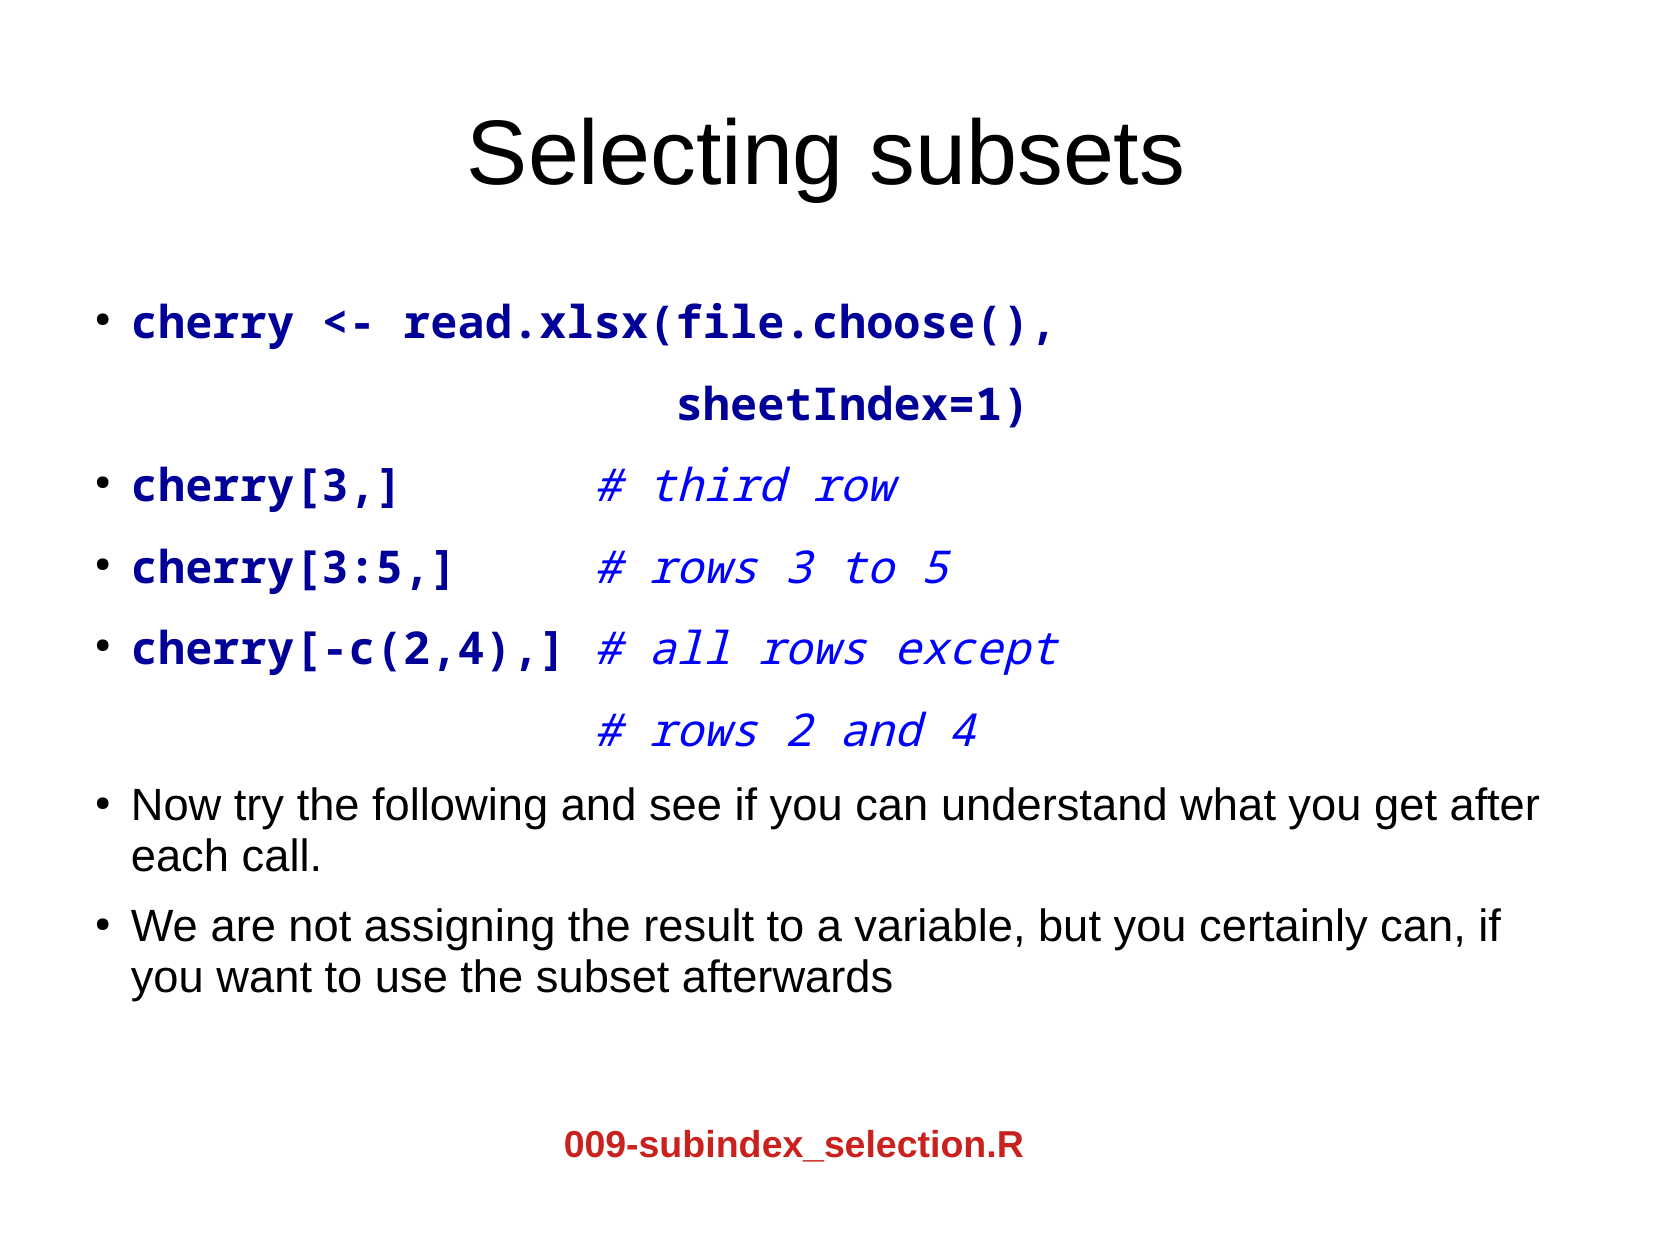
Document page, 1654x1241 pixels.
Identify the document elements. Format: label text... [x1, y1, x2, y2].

list cherry <- read.xlsx(file.choose(), sheetIndex=1) cherry[3,] # third row cherry[3:5,] # rows 3 to 5 cherry[-c(2,4),] # all rows except # rows 2 and 4 Now try the following and see if you can understand what you get after each call. We are not assigning the result to a variable, but you certainly can, if you want to use the subset afterwards [82, 290, 1571, 1010]
text_box 009-subindex_selection.R [401, 1116, 1187, 1173]
title Selecting subsets [82, 49, 1571, 257]
